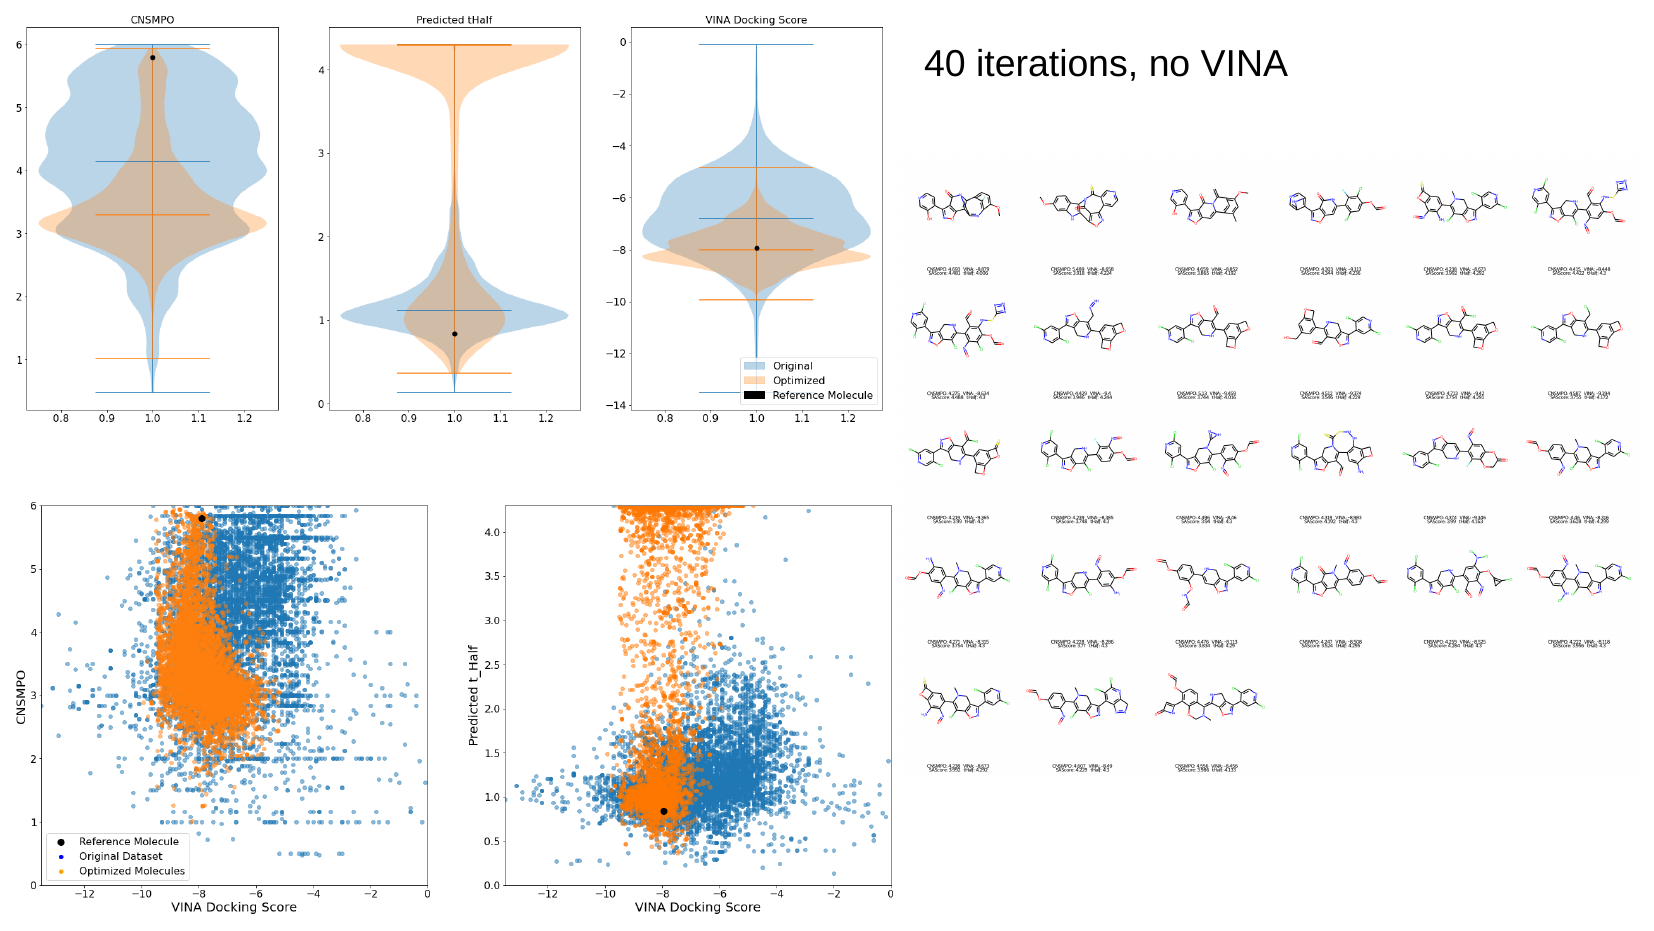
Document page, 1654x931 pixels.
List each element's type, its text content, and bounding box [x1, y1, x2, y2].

picture [11, 11, 886, 428]
text_box 40 iterations, no VINA [909, 35, 1607, 93]
picture [11, 153, 1642, 918]
